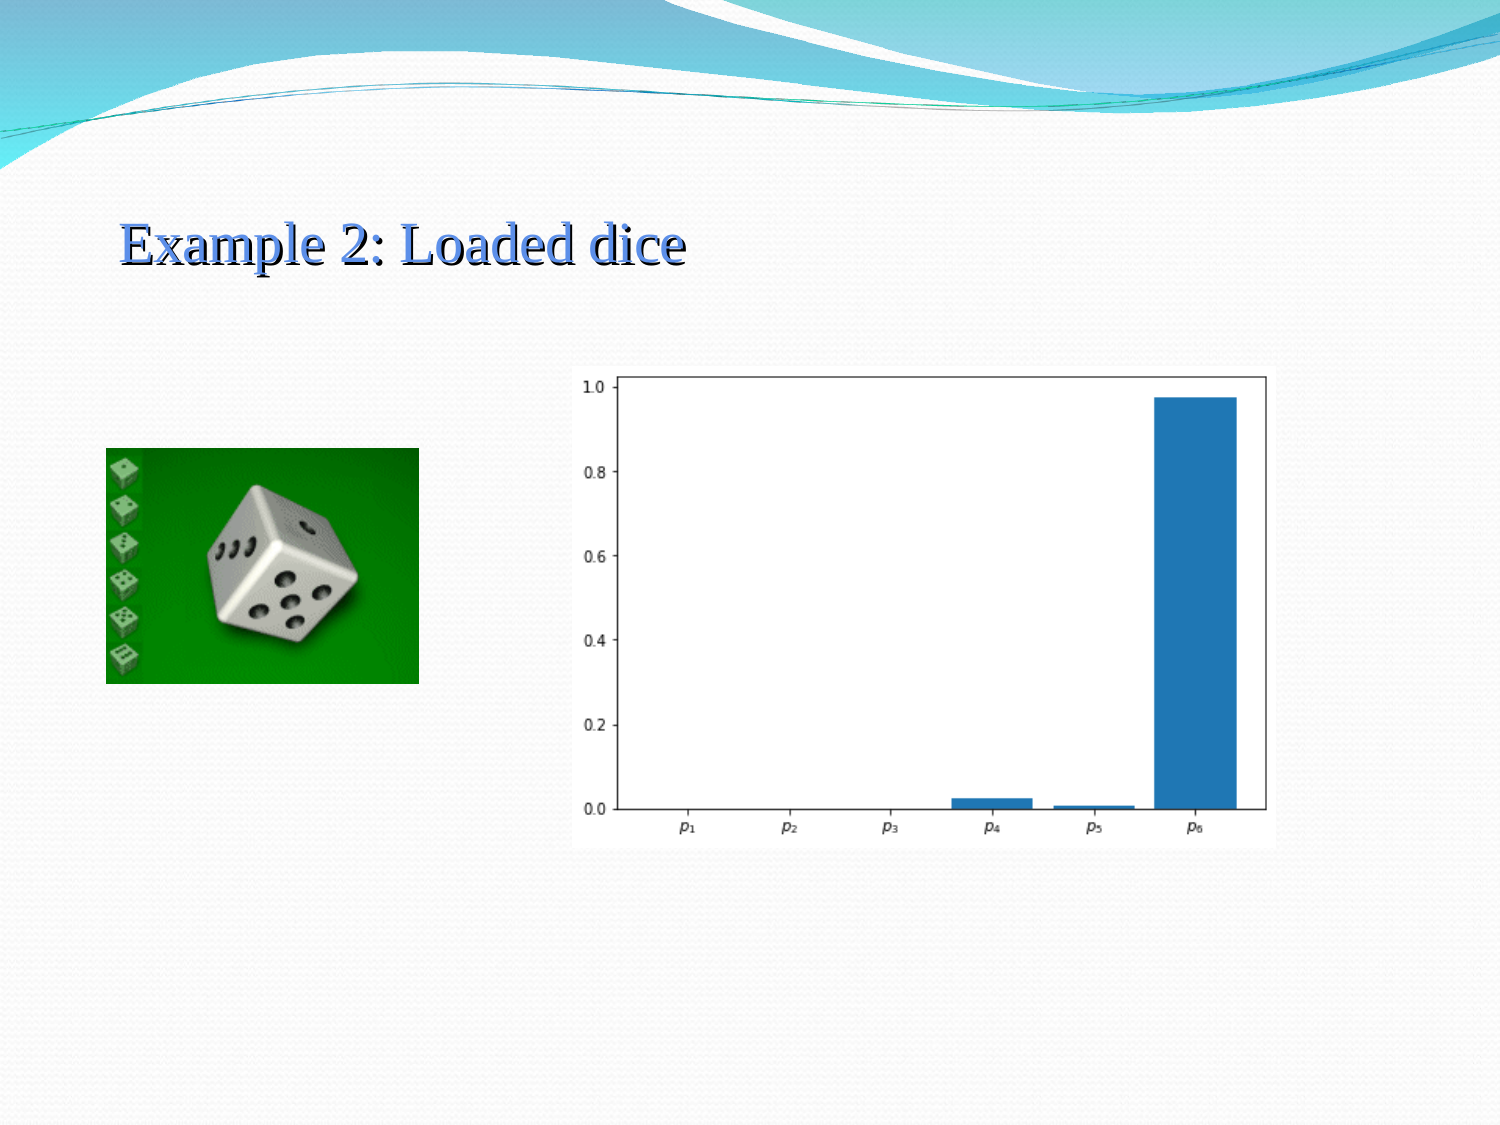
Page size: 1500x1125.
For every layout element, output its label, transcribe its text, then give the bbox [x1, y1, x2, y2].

text_box Example 2: Loaded dice [38, 207, 1008, 275]
picture [0, 0, 1500, 1125]
